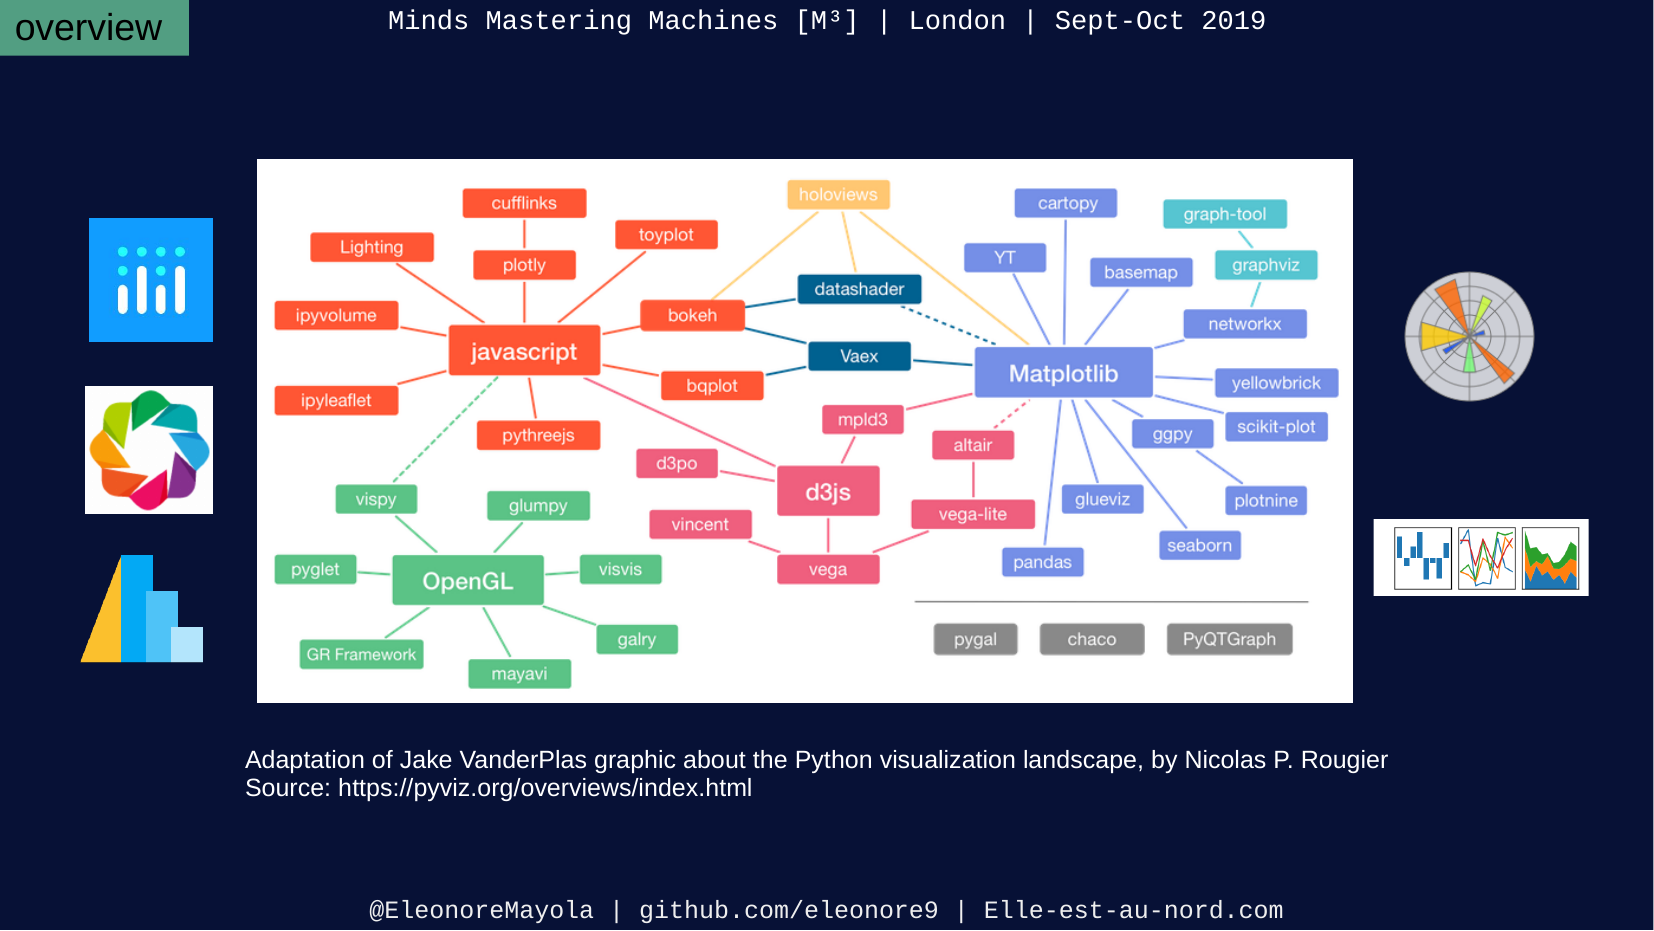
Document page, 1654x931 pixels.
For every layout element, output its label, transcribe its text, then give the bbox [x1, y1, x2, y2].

text_box Adaptation of Jake VanderPlas graphic about the Python visualization landscape, by Nicolas P. Rougier Source: https://pyviz.org/overviews/index.html [230, 738, 1436, 815]
text_box Minds Mastering Machines [M³] | London | Sept-Oct 2019 [265, 0, 1388, 60]
picture [70, 537, 213, 680]
picture [257, 159, 1353, 703]
text_box @EleonoreMayola | github.com/eleonore9 | Elle-est-au-nord.com [295, 862, 1359, 931]
picture [89, 218, 213, 342]
picture [85, 386, 213, 514]
picture [1404, 271, 1535, 402]
picture [1373, 519, 1589, 596]
text_box overview [0, 0, 189, 56]
